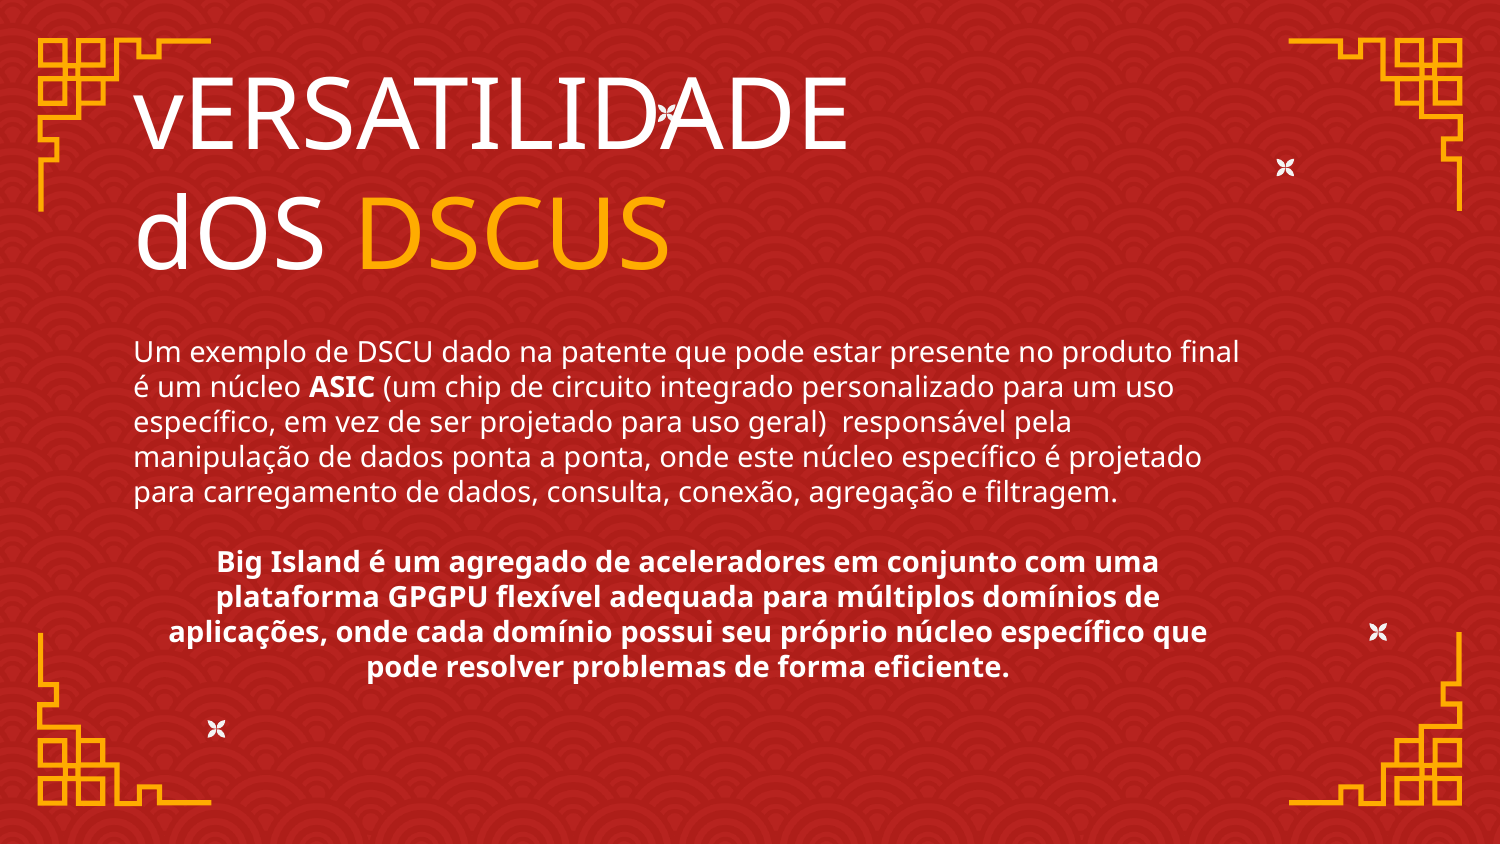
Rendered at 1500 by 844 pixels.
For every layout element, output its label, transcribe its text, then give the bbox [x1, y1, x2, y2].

subtitle Um exemplo de DSCU dado na patente que pode estar presente no produto final é um núcleo ASIC (um chip de circuito integrado personalizado para um uso específico, em vez de ser projetado para uso geral) responsável pela manipulação de dados ponta a ponta, onde este núcleo específico é projetado para carregamento de dados, consulta, conexão, agregação e filtragem. Big Island é um agregado de aceleradores em conjunto com uma plataforma GPGPU flexível adequada para múltiplos domínios de aplicações, onde cada domínio possui seu próprio núcleo específico que pode resolver problemas de forma eficiente. [118, 318, 1259, 736]
picture [0, 0, 1500, 844]
title vERSATILIDADE dOS DSCUS [118, 146, 926, 305]
